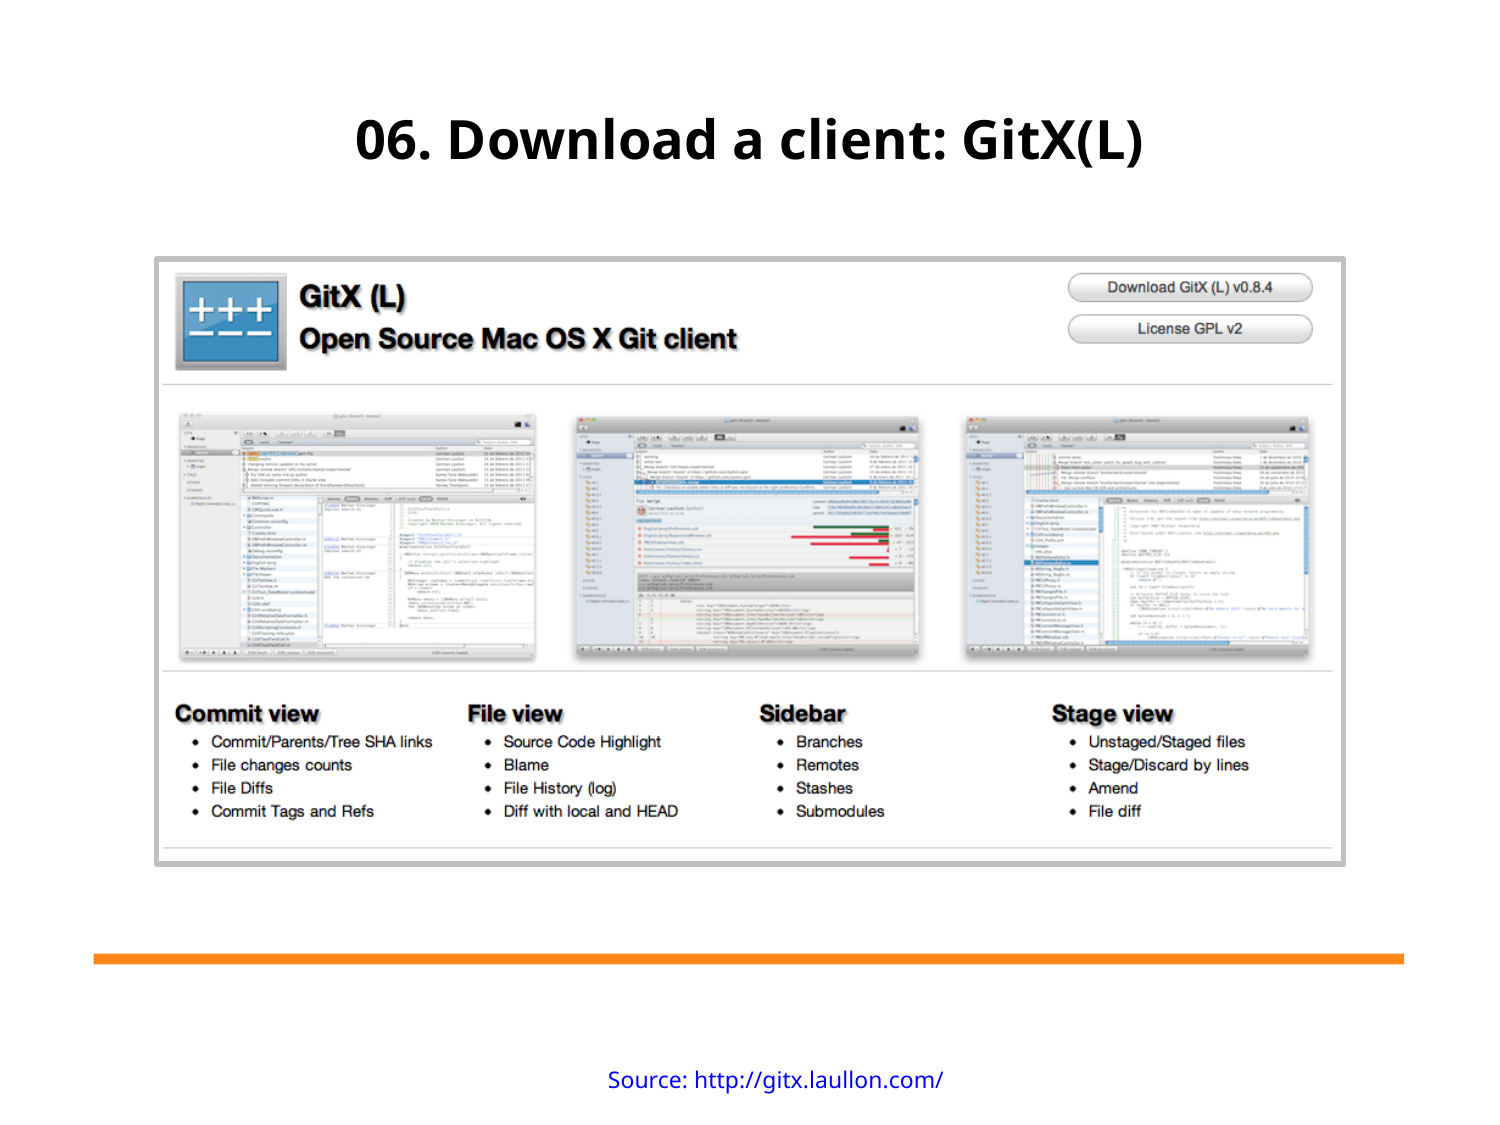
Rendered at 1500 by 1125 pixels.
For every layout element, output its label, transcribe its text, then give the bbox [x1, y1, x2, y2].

picture [0, 0, 1500, 1125]
text_box Source: http://gitx.laullon.com/ [593, 1056, 907, 1098]
title 06. Download a client: GitX(L) [75, 44, 1426, 233]
